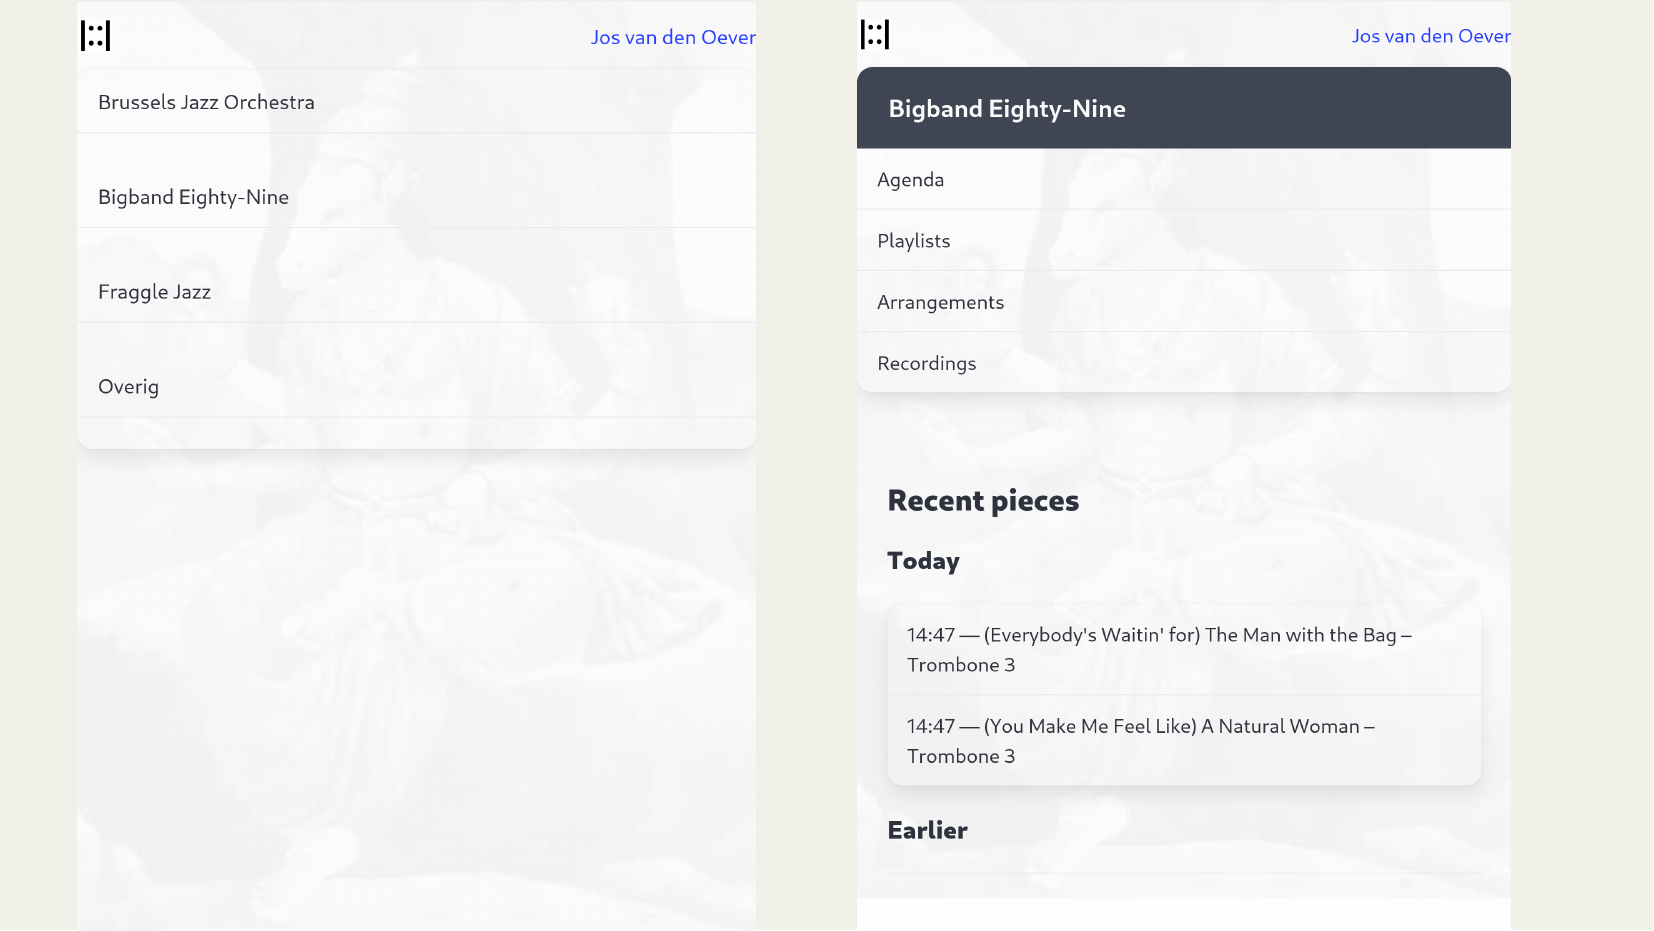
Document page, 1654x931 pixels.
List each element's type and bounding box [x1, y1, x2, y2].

picture [77, 2, 756, 931]
picture [857, 2, 1511, 931]
